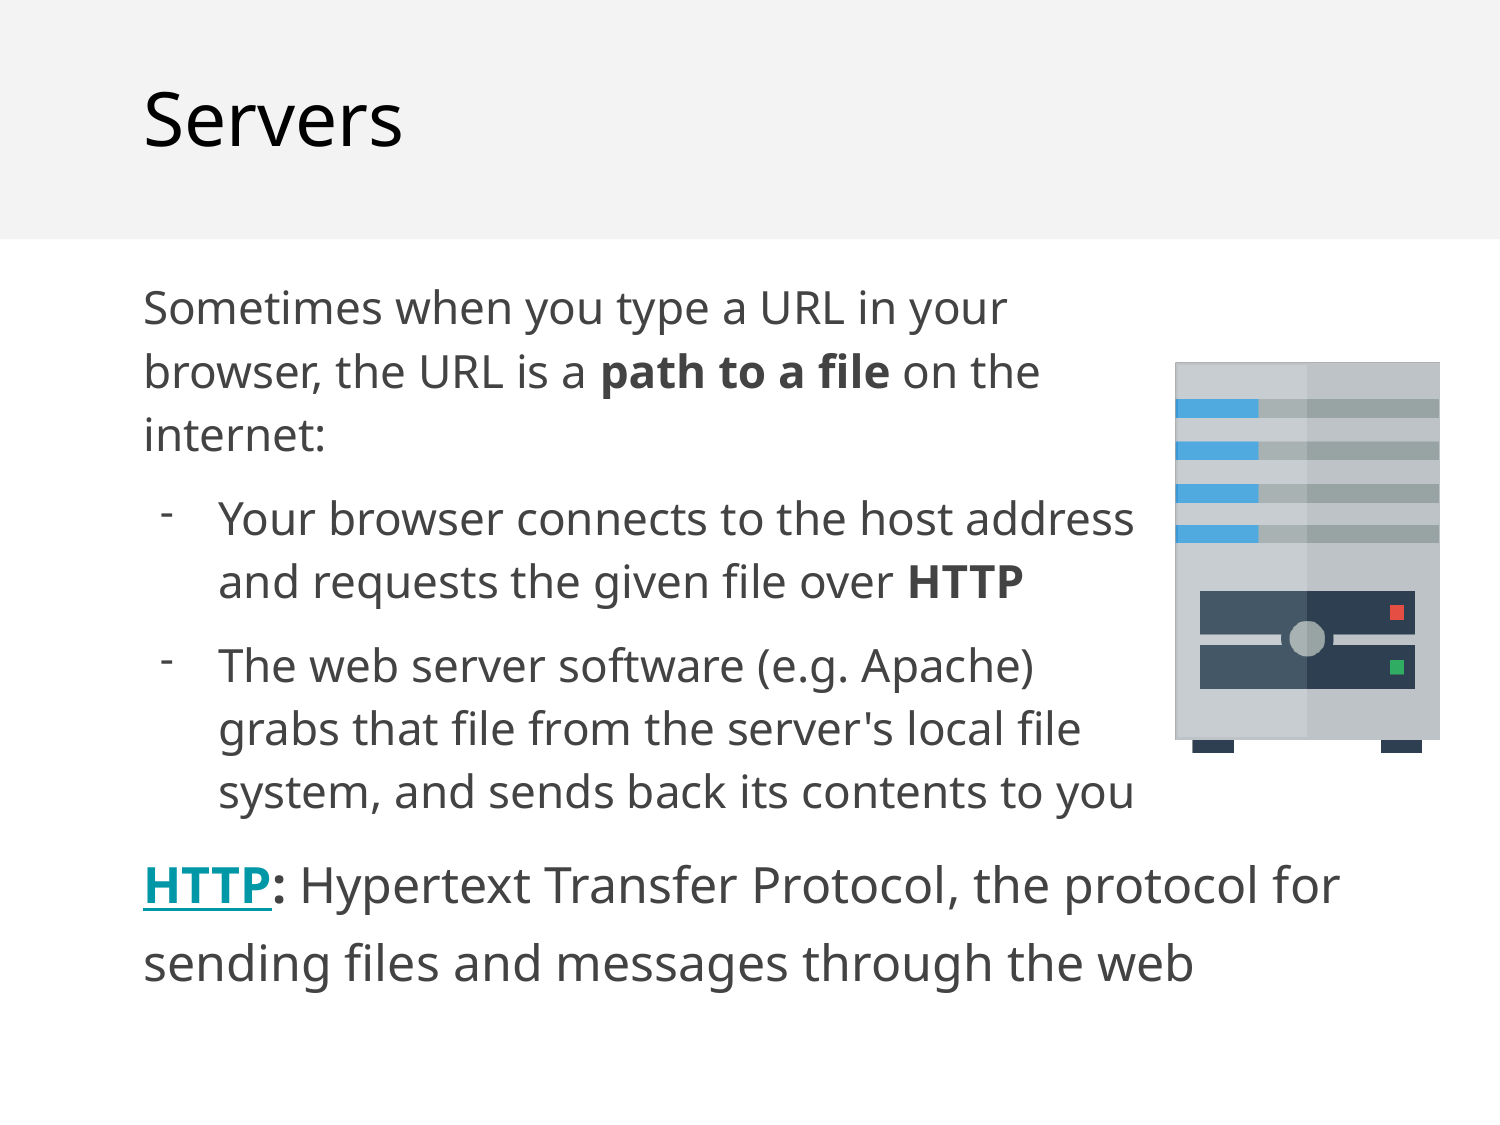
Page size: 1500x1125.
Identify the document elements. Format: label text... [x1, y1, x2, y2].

text_box HTTP: Hypertext Transfer Protocol, the protocol for sending files and messages through the web [128, 739, 1372, 1096]
title Servers [128, 56, 1372, 183]
list Sometimes when you type a URL in your browser, the URL is a path to a file on the internet: Your browser connects to the host address and requests the given file over HTTP The web server software (e.g. Apache) grabs that file from the server's local file system, and sends back its contents to you [128, 255, 1177, 739]
picture [1096, 354, 1500, 771]
